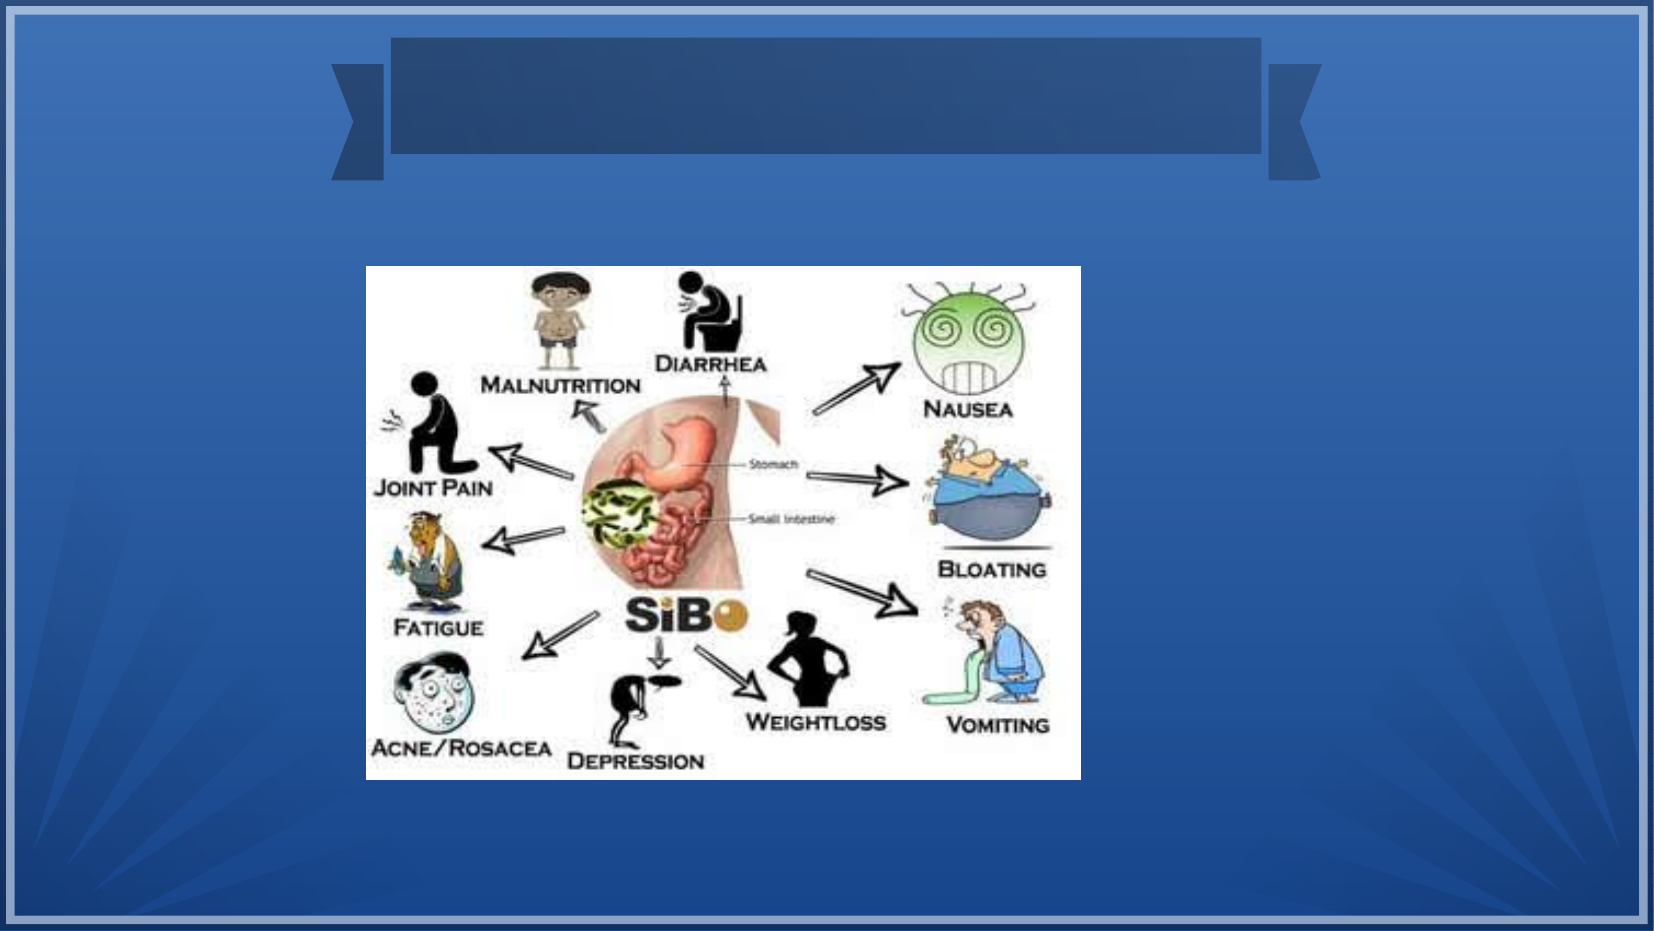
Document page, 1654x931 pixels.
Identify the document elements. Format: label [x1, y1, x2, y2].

picture [366, 266, 1081, 780]
